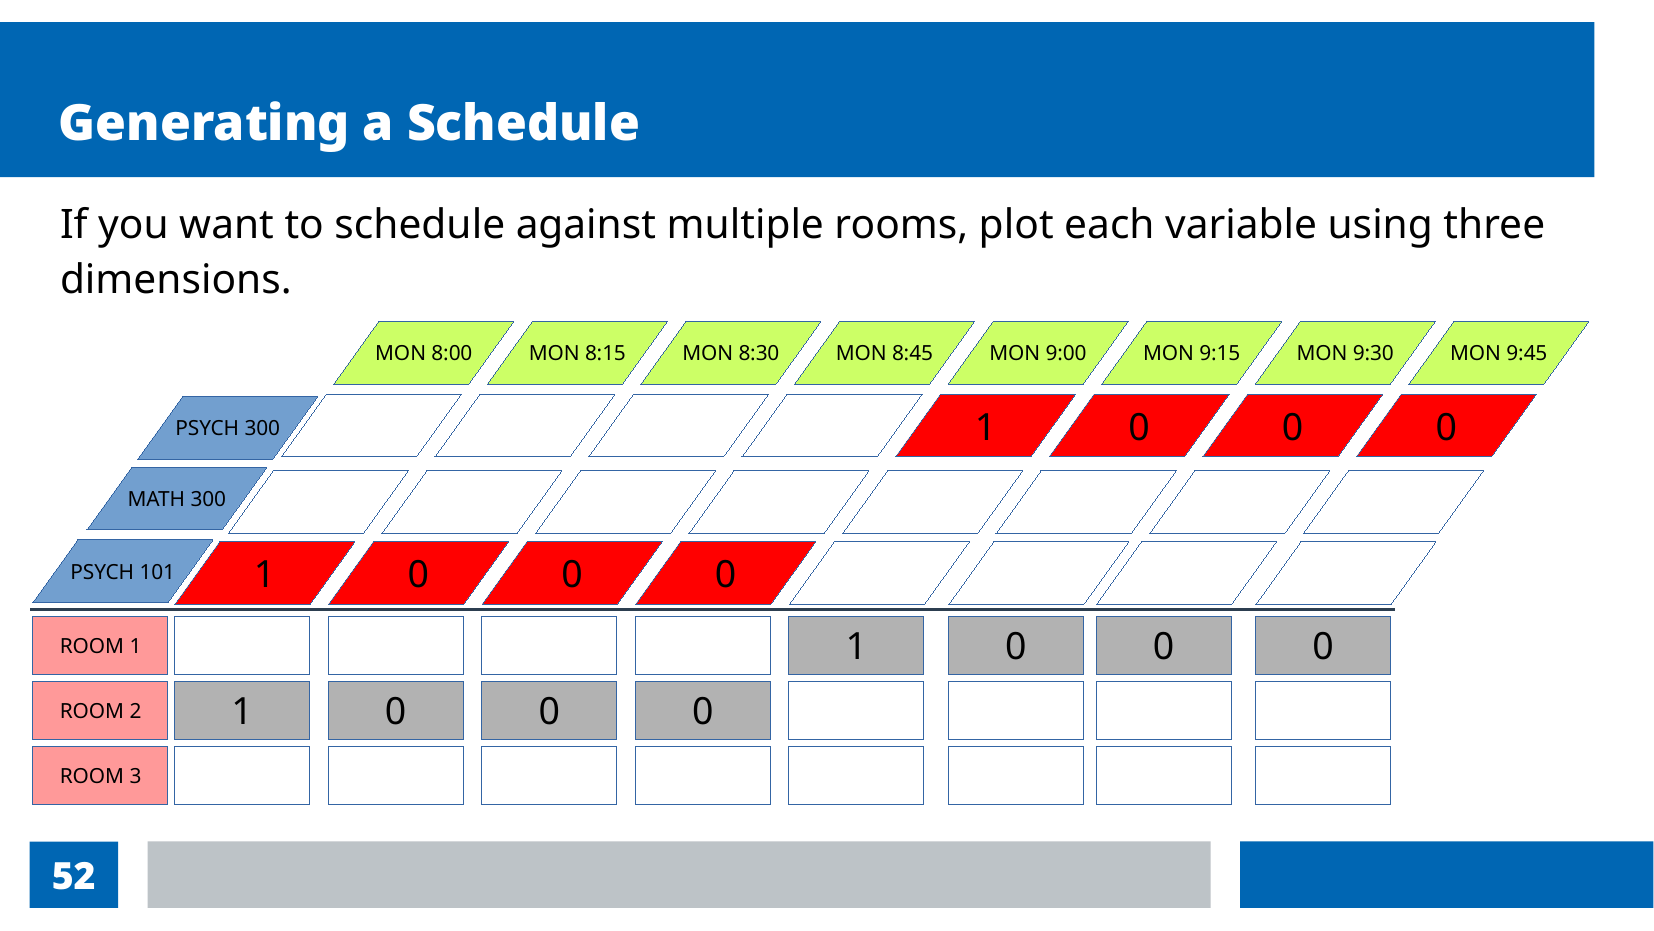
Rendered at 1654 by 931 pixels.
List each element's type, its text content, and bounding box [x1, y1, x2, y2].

text_box 0 [481, 681, 617, 740]
text_box ROOM 1 [32, 616, 168, 675]
text_box 0 [328, 541, 509, 605]
text_box 1 [788, 616, 924, 675]
text_box 0 [328, 681, 464, 740]
text_box 0 [1255, 616, 1391, 675]
text_box PSYCH 101 [32, 539, 213, 603]
text_box 0 [635, 541, 816, 605]
text_box MON 8:45 [794, 321, 975, 385]
text_box 1 [174, 541, 355, 605]
text_box MON 9:30 [1255, 321, 1436, 385]
text_box 0 [948, 616, 1084, 675]
text_box MON 8:00 [333, 321, 514, 385]
text_box 1 [895, 394, 1076, 457]
text_box 0 [635, 681, 771, 740]
text_box 0 [1356, 394, 1537, 457]
list If you want to schedule against multiple rooms, plot each variable using three dimensions. [60, 195, 1566, 327]
text_box MON 9:45 [1408, 321, 1589, 385]
title Generating a Schedule [59, 44, 1595, 156]
text_box MON 8:15 [487, 321, 668, 385]
text_box ROOM 2 [32, 681, 168, 740]
text_box MON 9:00 [948, 321, 1129, 385]
text_box 0 [1096, 616, 1232, 675]
text_box ROOM 3 [32, 746, 168, 805]
text_box PSYCH 300 [137, 396, 318, 460]
text_box 0 [482, 541, 663, 605]
text_box MATH 300 [86, 467, 267, 530]
text_box 1 [174, 681, 310, 740]
text_box MON 9:15 [1101, 321, 1282, 385]
text_box MON 8:30 [640, 321, 821, 385]
text_box 0 [1202, 394, 1383, 457]
text_box 0 [1049, 394, 1230, 457]
